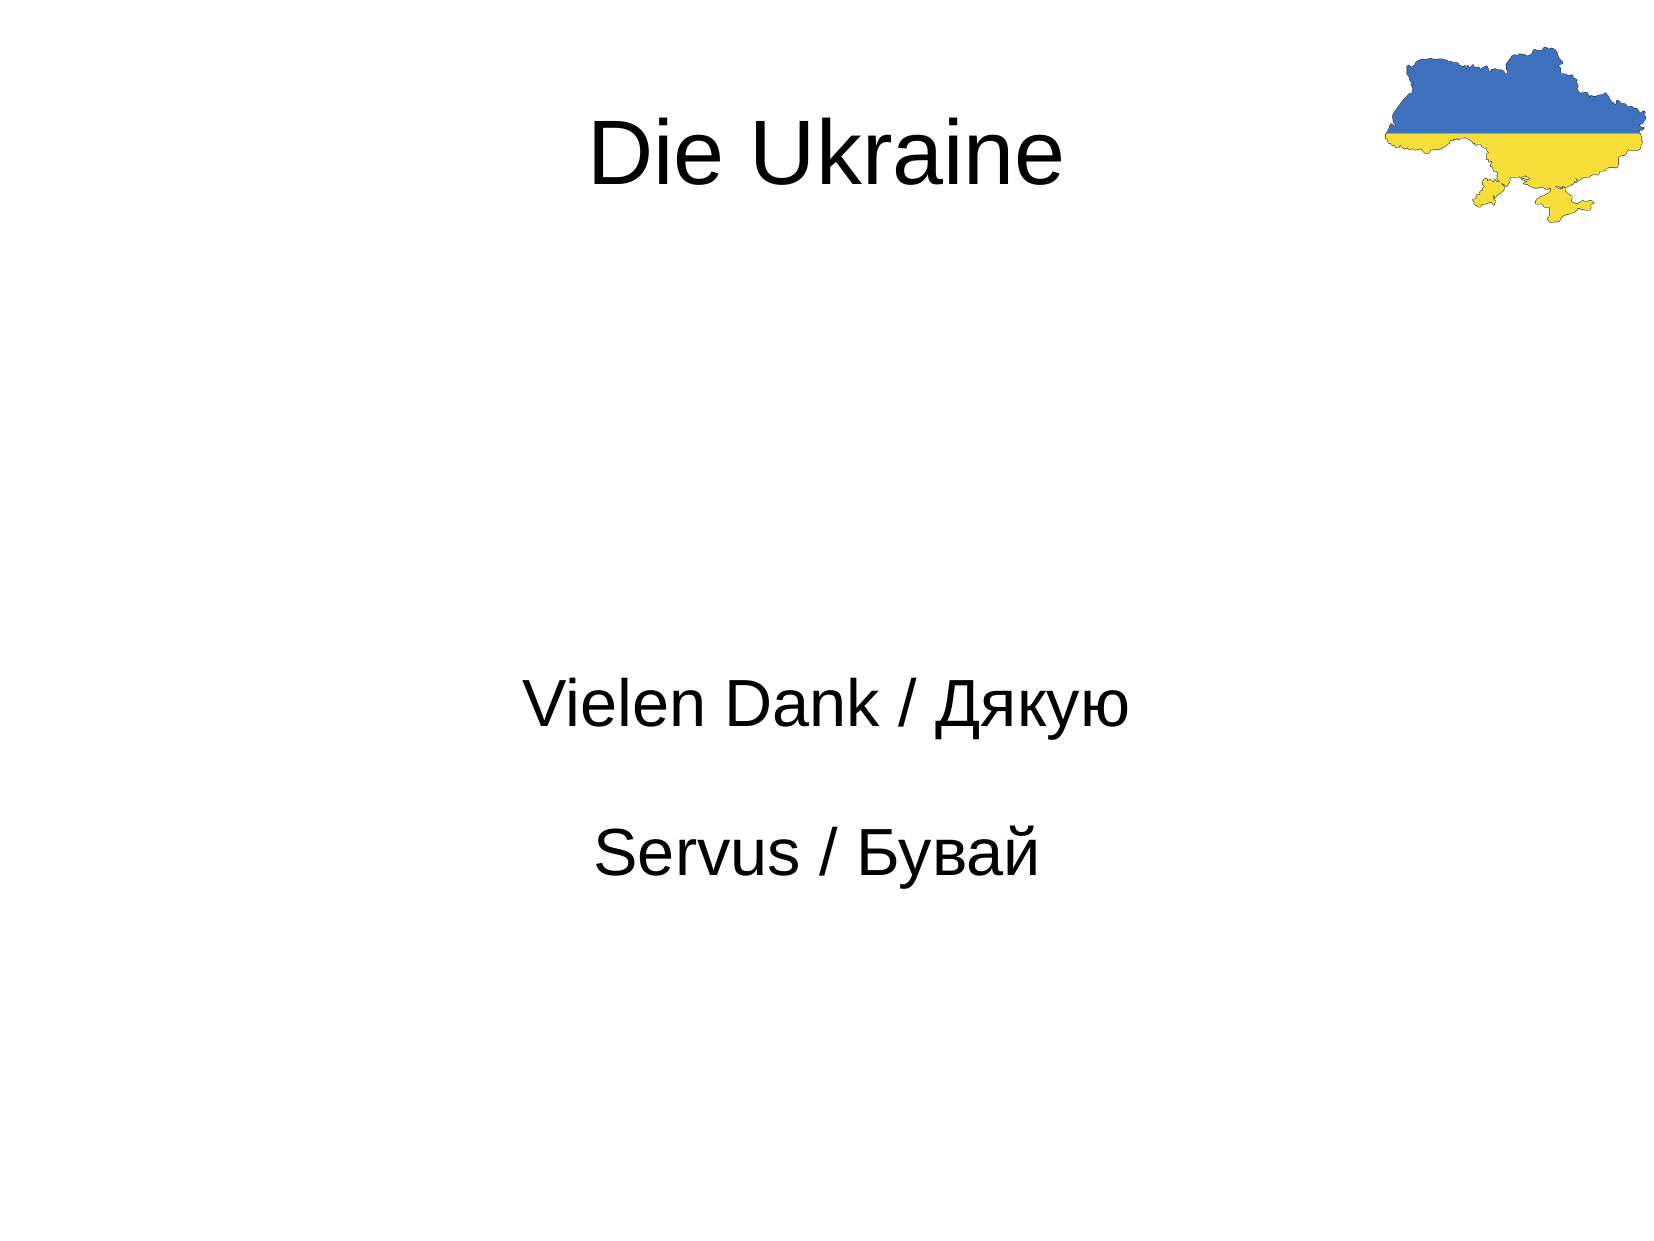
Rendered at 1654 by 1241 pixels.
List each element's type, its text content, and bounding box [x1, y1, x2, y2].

title Die Ukraine [82, 49, 1571, 257]
text_box [82, 290, 1571, 1010]
picture [1379, 0, 1653, 270]
